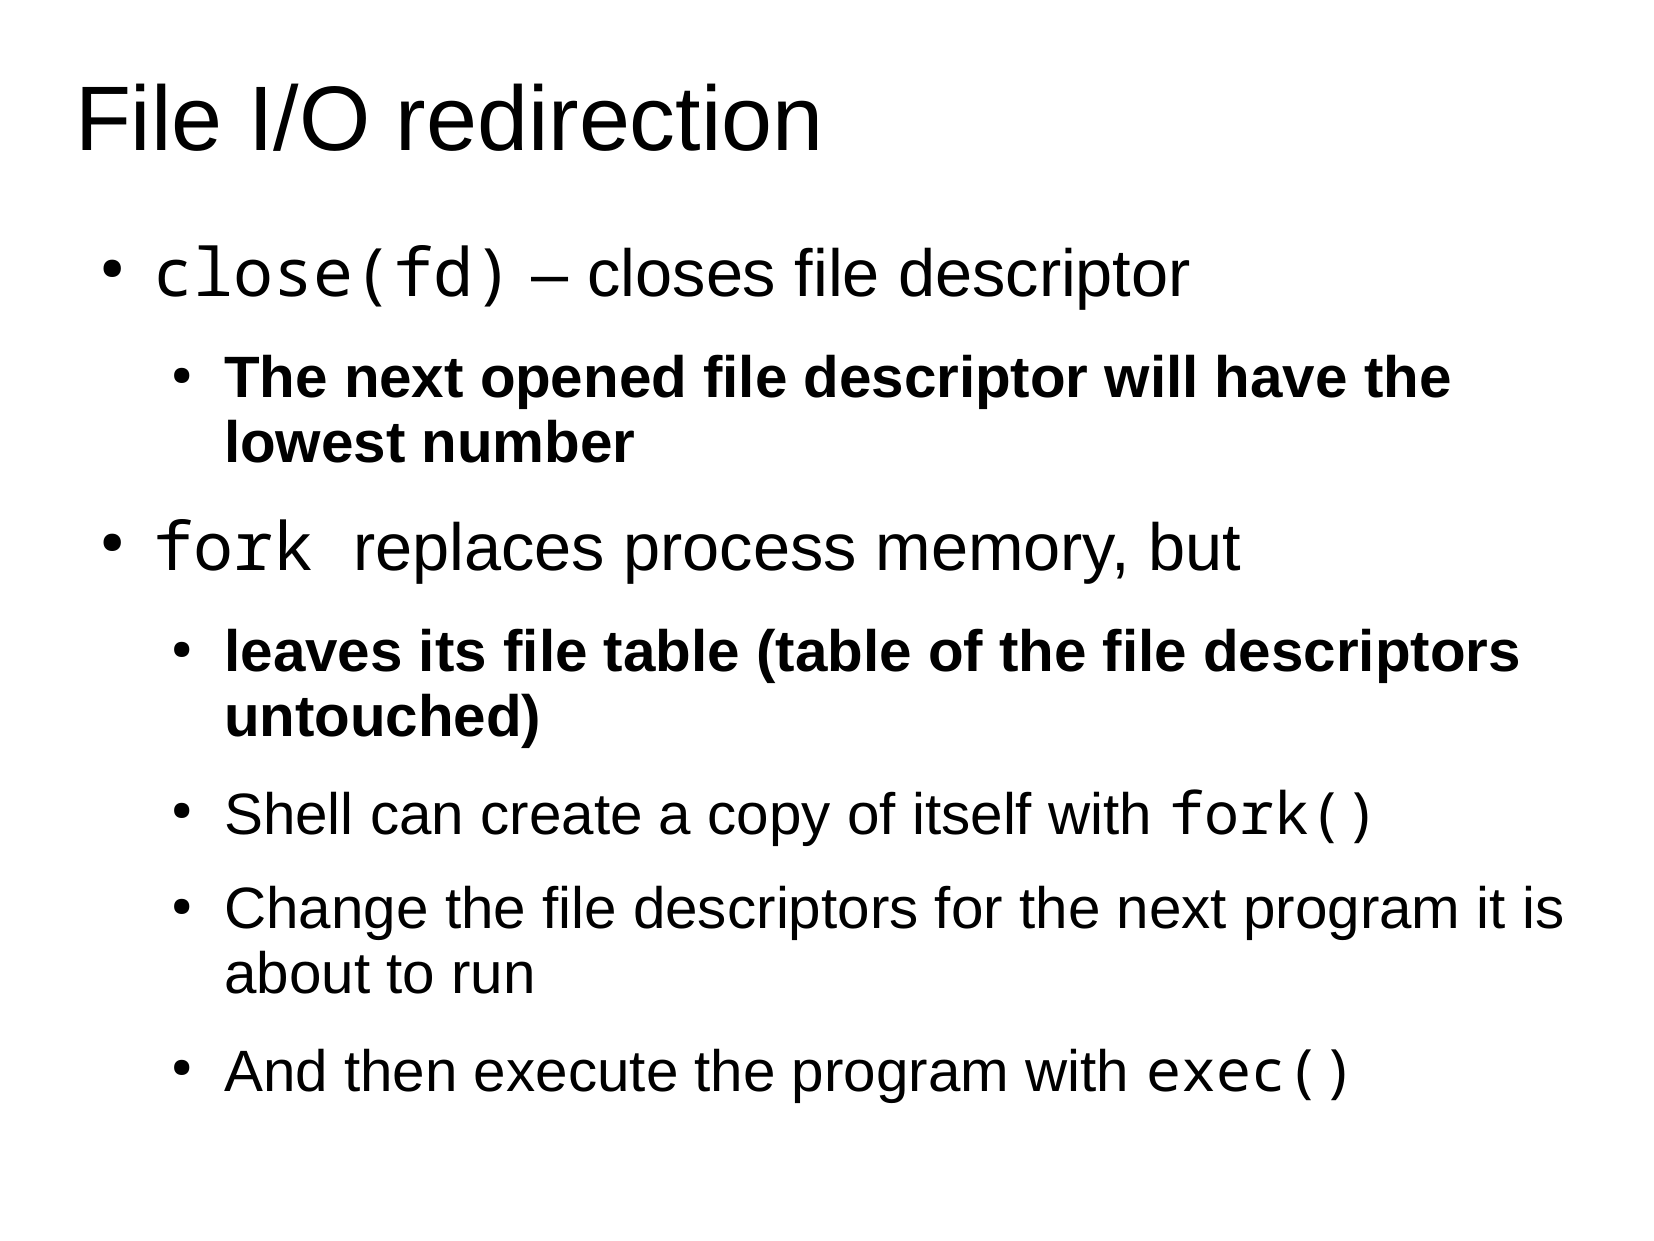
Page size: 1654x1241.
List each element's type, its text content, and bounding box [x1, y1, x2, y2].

title File I/O redirection [75, 49, 1538, 188]
list close(fd) – closes file descriptor The next opened file descriptor will have the lowest number fork replaces process memory, but leaves its file table (table of the file descriptors untouched) Shell can create a copy of itself with fork() Change the file descriptors for the next program it is about to run And then execute the program with exec() [82, 225, 1571, 1163]
